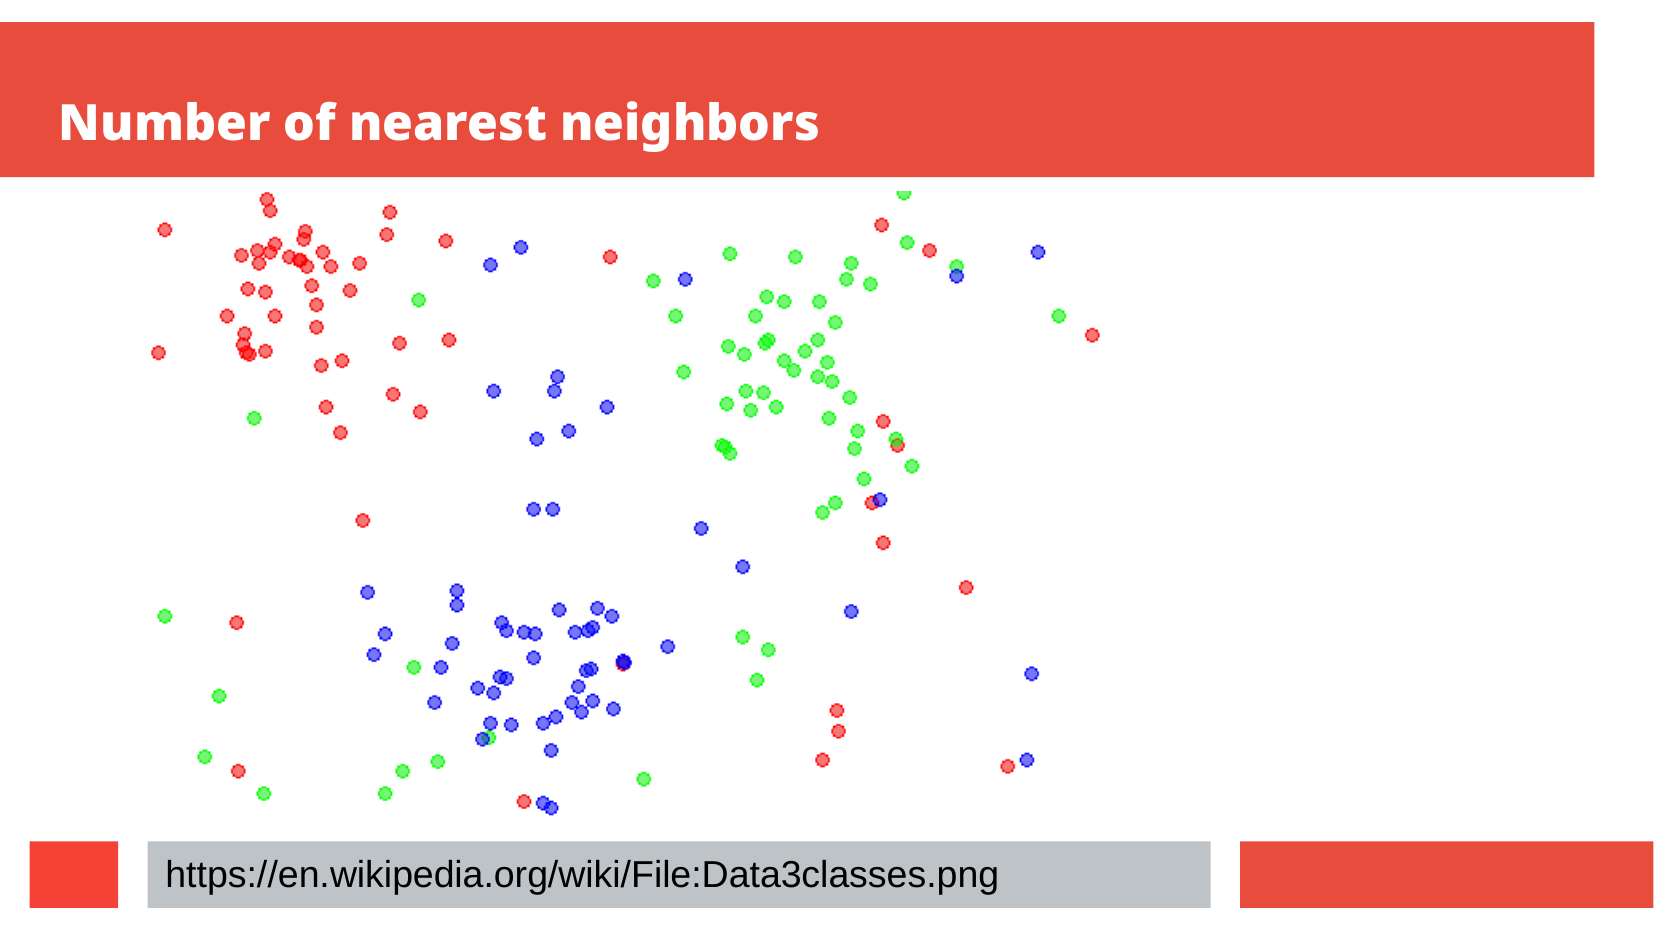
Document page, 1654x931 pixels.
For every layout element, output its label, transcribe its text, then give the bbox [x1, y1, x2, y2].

title Number of nearest neighbors [59, 44, 1595, 156]
picture [150, 191, 1111, 825]
text_box https://en.wikipedia.org/wiki/File:Data3classes.png [150, 845, 1015, 903]
